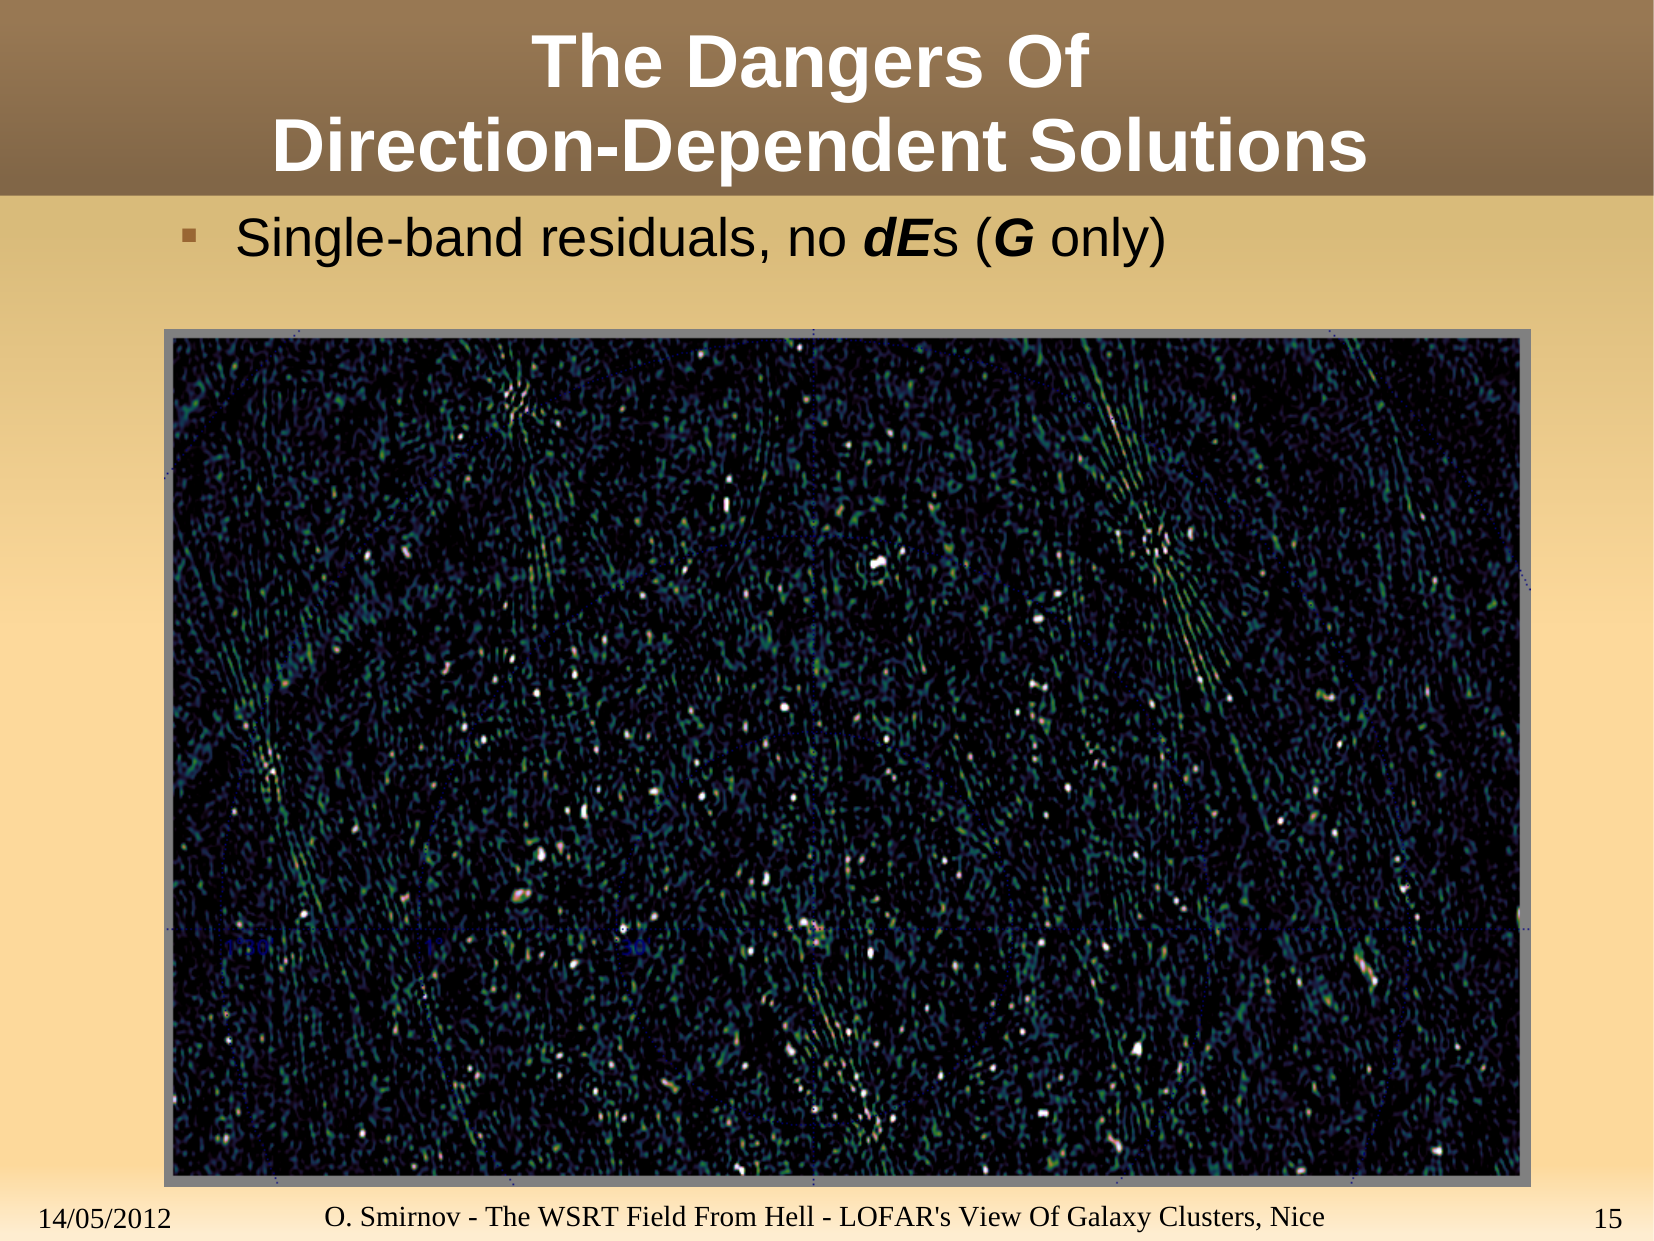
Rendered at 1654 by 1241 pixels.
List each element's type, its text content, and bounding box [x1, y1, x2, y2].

title The Dangers Of Direction-Dependent Solutions [76, 0, 1565, 208]
picture [0, 0, 1654, 1241]
list Single-band residuals, no dEs (G only) [164, 207, 1471, 329]
